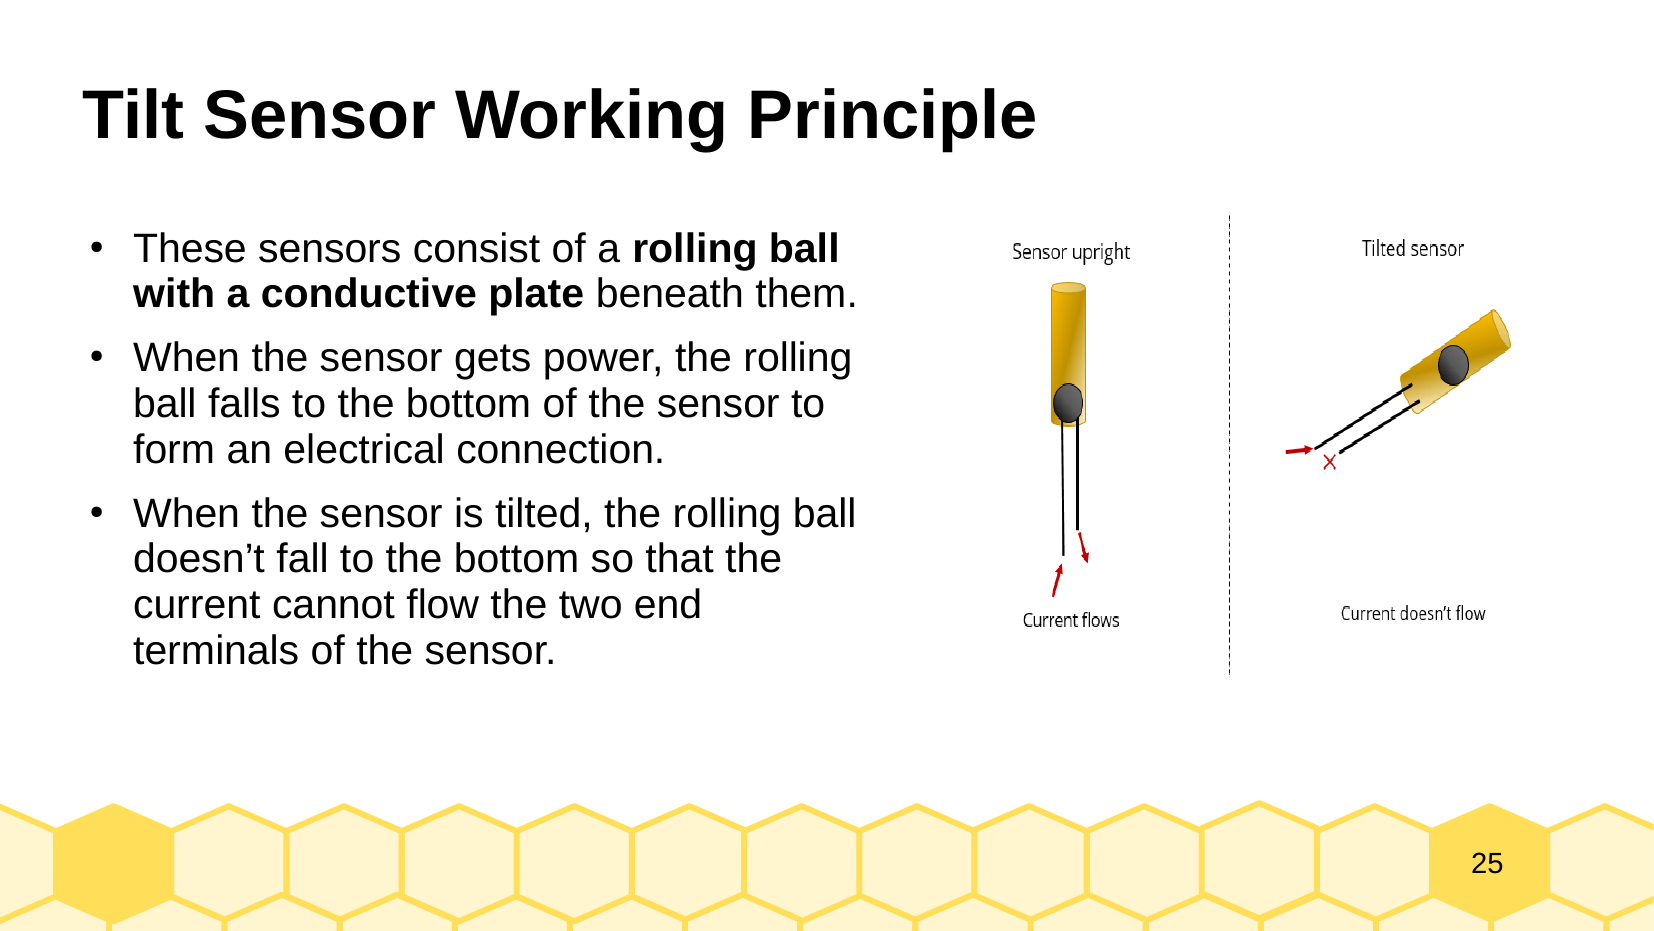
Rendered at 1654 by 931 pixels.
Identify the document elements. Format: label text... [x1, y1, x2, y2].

title Tilt Sensor Working Principle [82, 37, 1571, 193]
list These sensors consist of a rolling ball with a conductive plate beneath them. When the sensor gets power, the rolling ball falls to the bottom of the sensor to form an electrical connection. When the sensor is tilted, the rolling ball doesn’t fall to the bottom so that the current cannot flow the two end terminals of the sensor. [75, 225, 863, 683]
picture [975, 212, 1576, 676]
